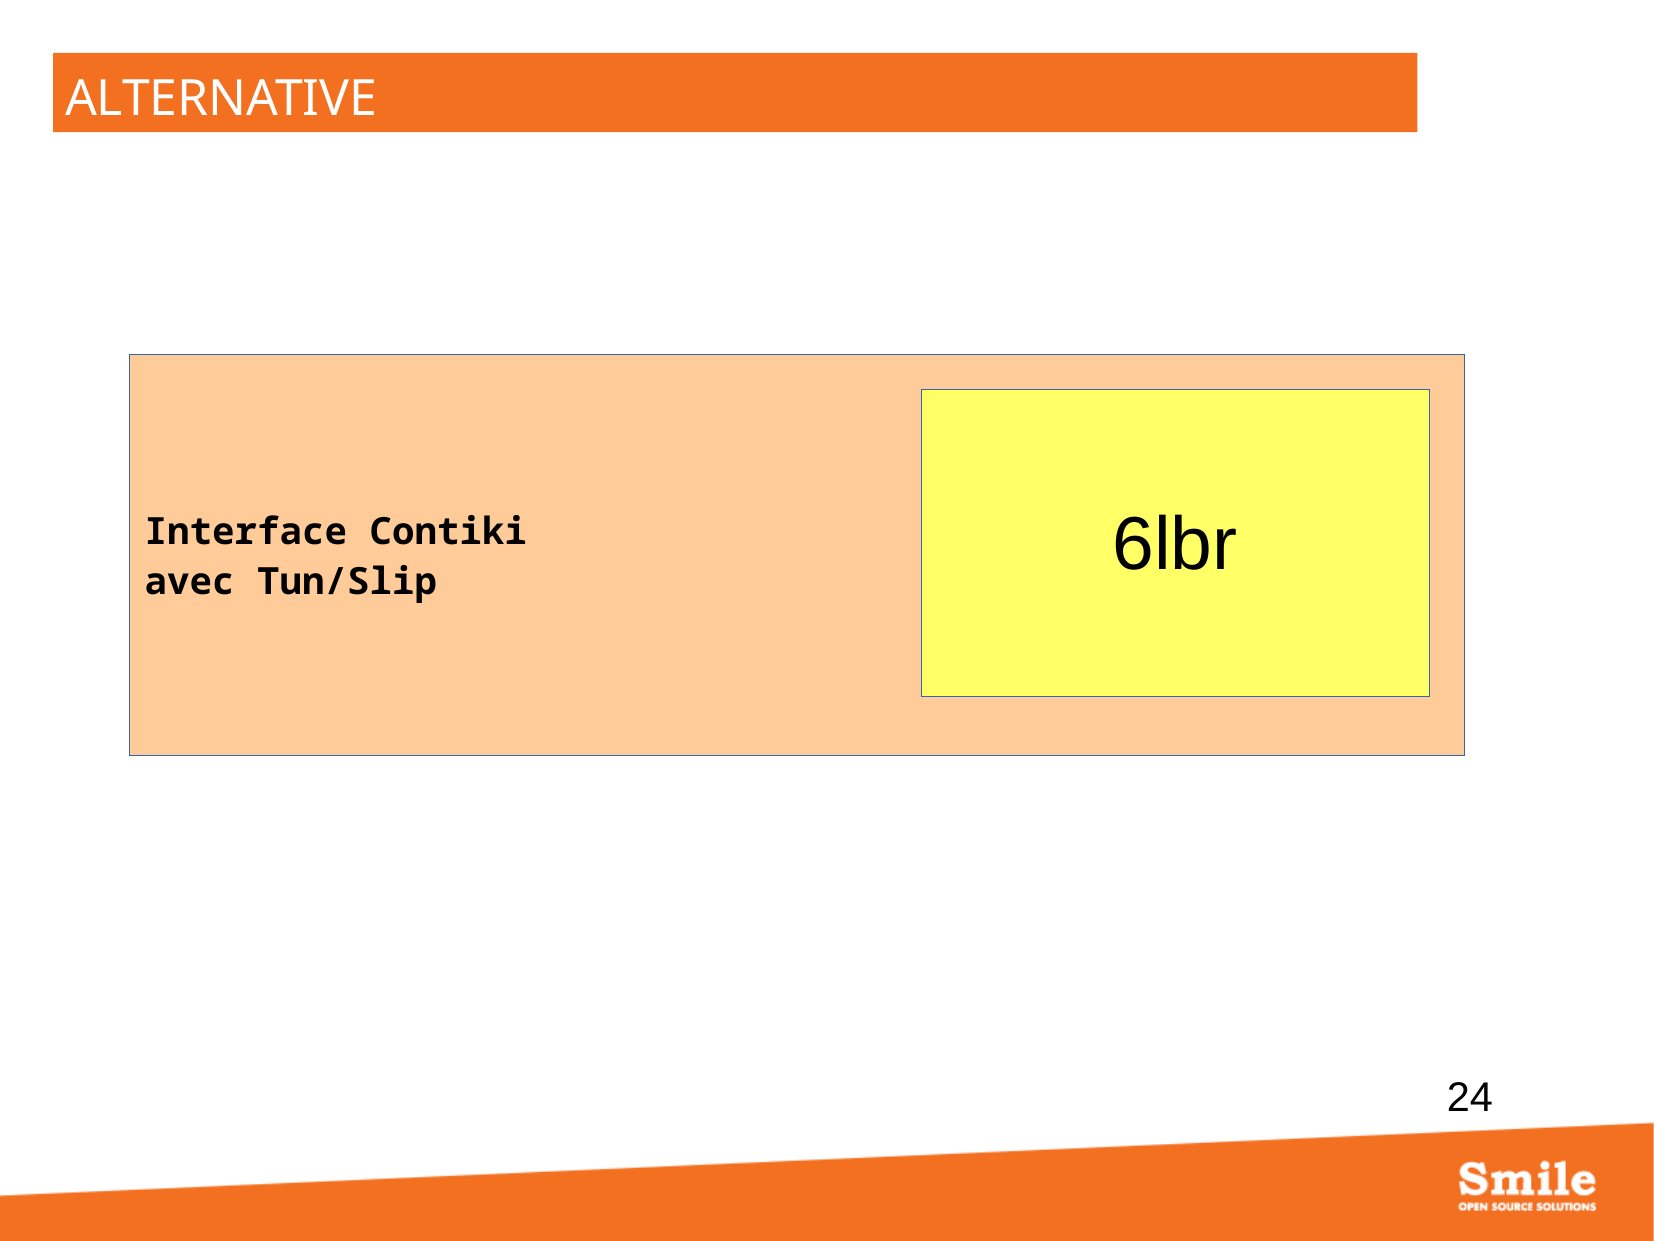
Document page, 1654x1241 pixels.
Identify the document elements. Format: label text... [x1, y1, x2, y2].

picture [0, 0, 1654, 1241]
title Alternative [53, 52, 1418, 133]
text_box Interface Contiki avec Tun/Slip [129, 354, 1465, 756]
text_box 6lbr [921, 389, 1430, 697]
